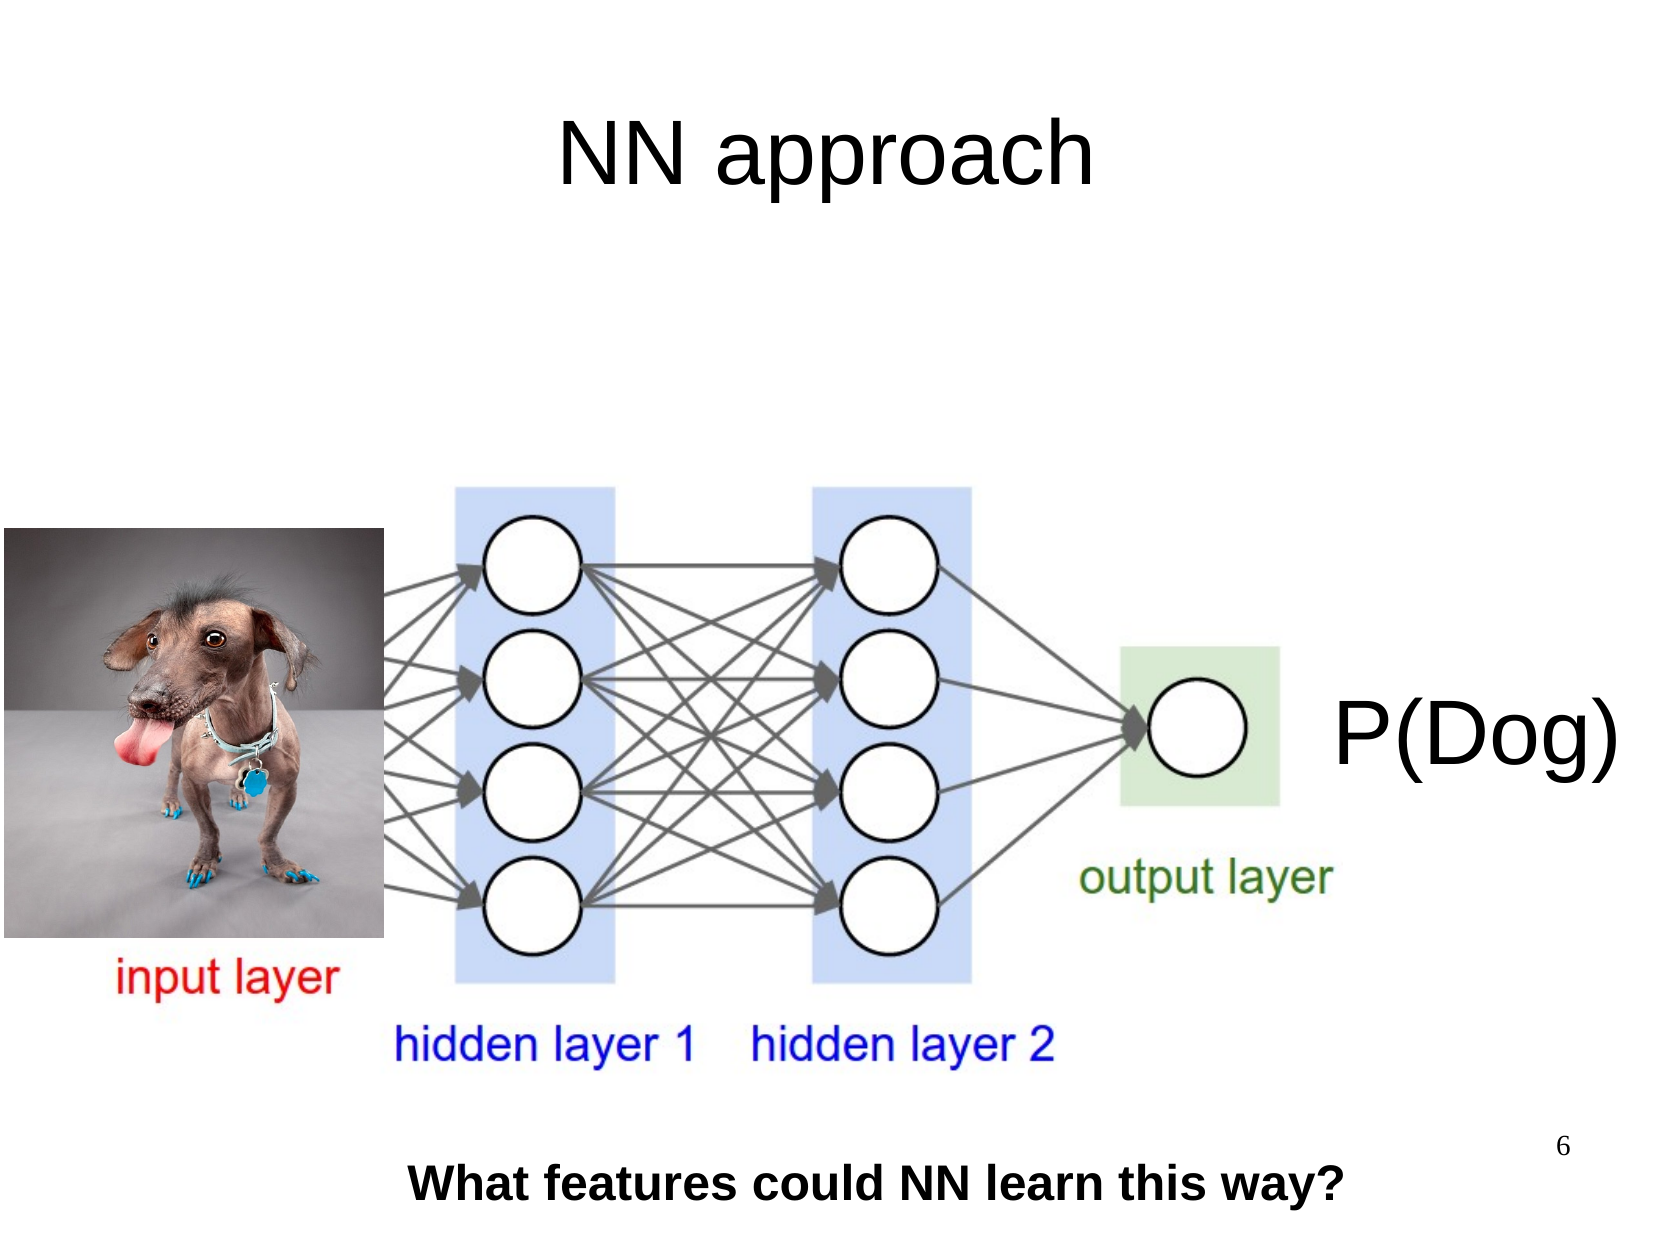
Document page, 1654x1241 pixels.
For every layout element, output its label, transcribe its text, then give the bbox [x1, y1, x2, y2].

text_box What features could NN learn this way? [108, 1125, 1576, 1241]
title NN approach [82, 49, 1571, 257]
picture [4, 473, 1343, 1080]
text_box P(Dog) [1202, 681, 1654, 784]
